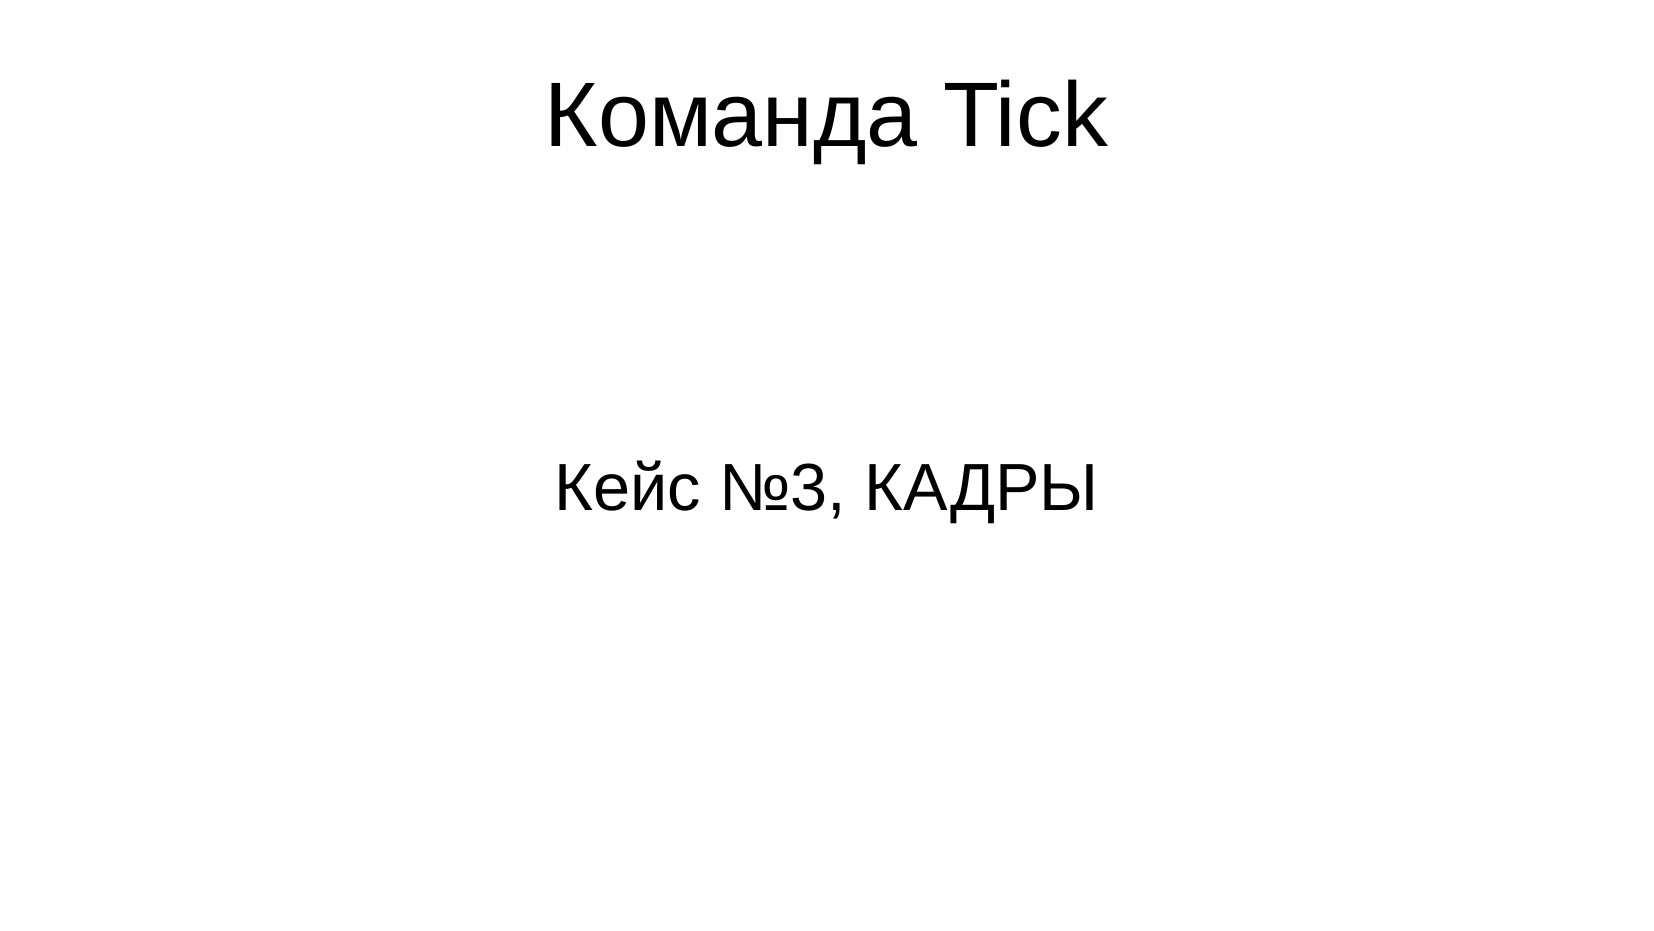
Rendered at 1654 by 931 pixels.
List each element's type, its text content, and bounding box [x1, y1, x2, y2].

subtitle Кейс №3, КАДРЫ [82, 217, 1571, 758]
title Команда Tick [82, 37, 1571, 193]
